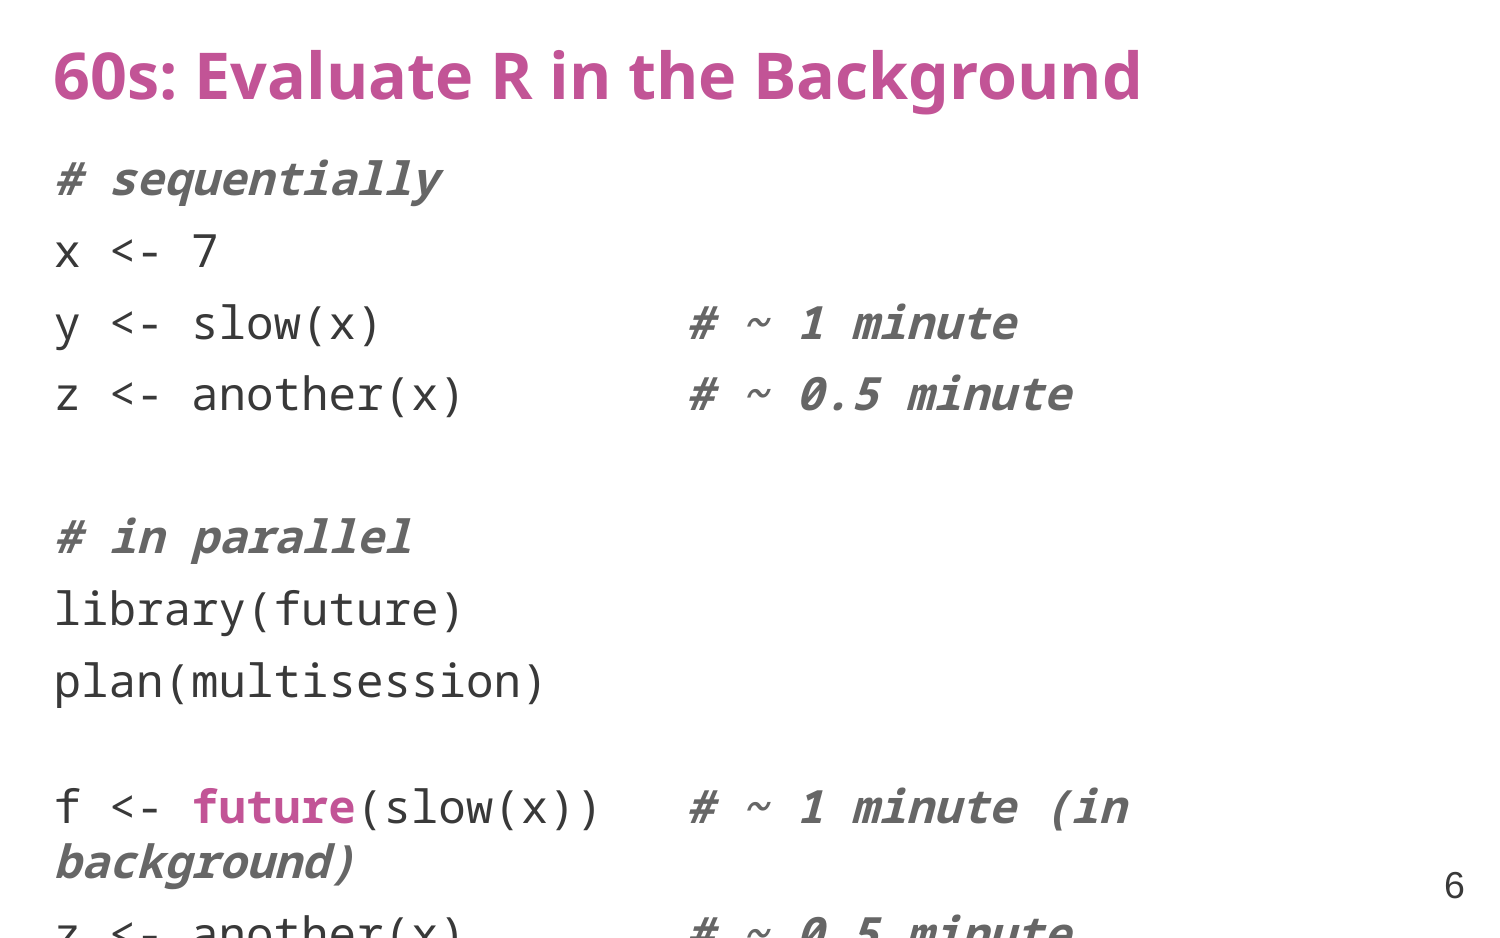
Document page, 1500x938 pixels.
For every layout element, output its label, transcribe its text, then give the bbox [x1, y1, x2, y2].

slide_number <number> [1393, 858, 1480, 910]
list # sequentially x <- 7 y <- slow(x) # ~ 1 minute z <- another(x) # ~ 0.5 minute # in parallel library(future) plan(multisession) ‎ f <- future(slow(x)) # ~ 1 minute (in background) ‎ z <- another(x) # ~ 0.5 minute y <- value(f) # => all done ~ 1 minute ‎ [38, 136, 1437, 930]
title 60s: Evaluate R in the Background [38, 20, 1447, 136]
